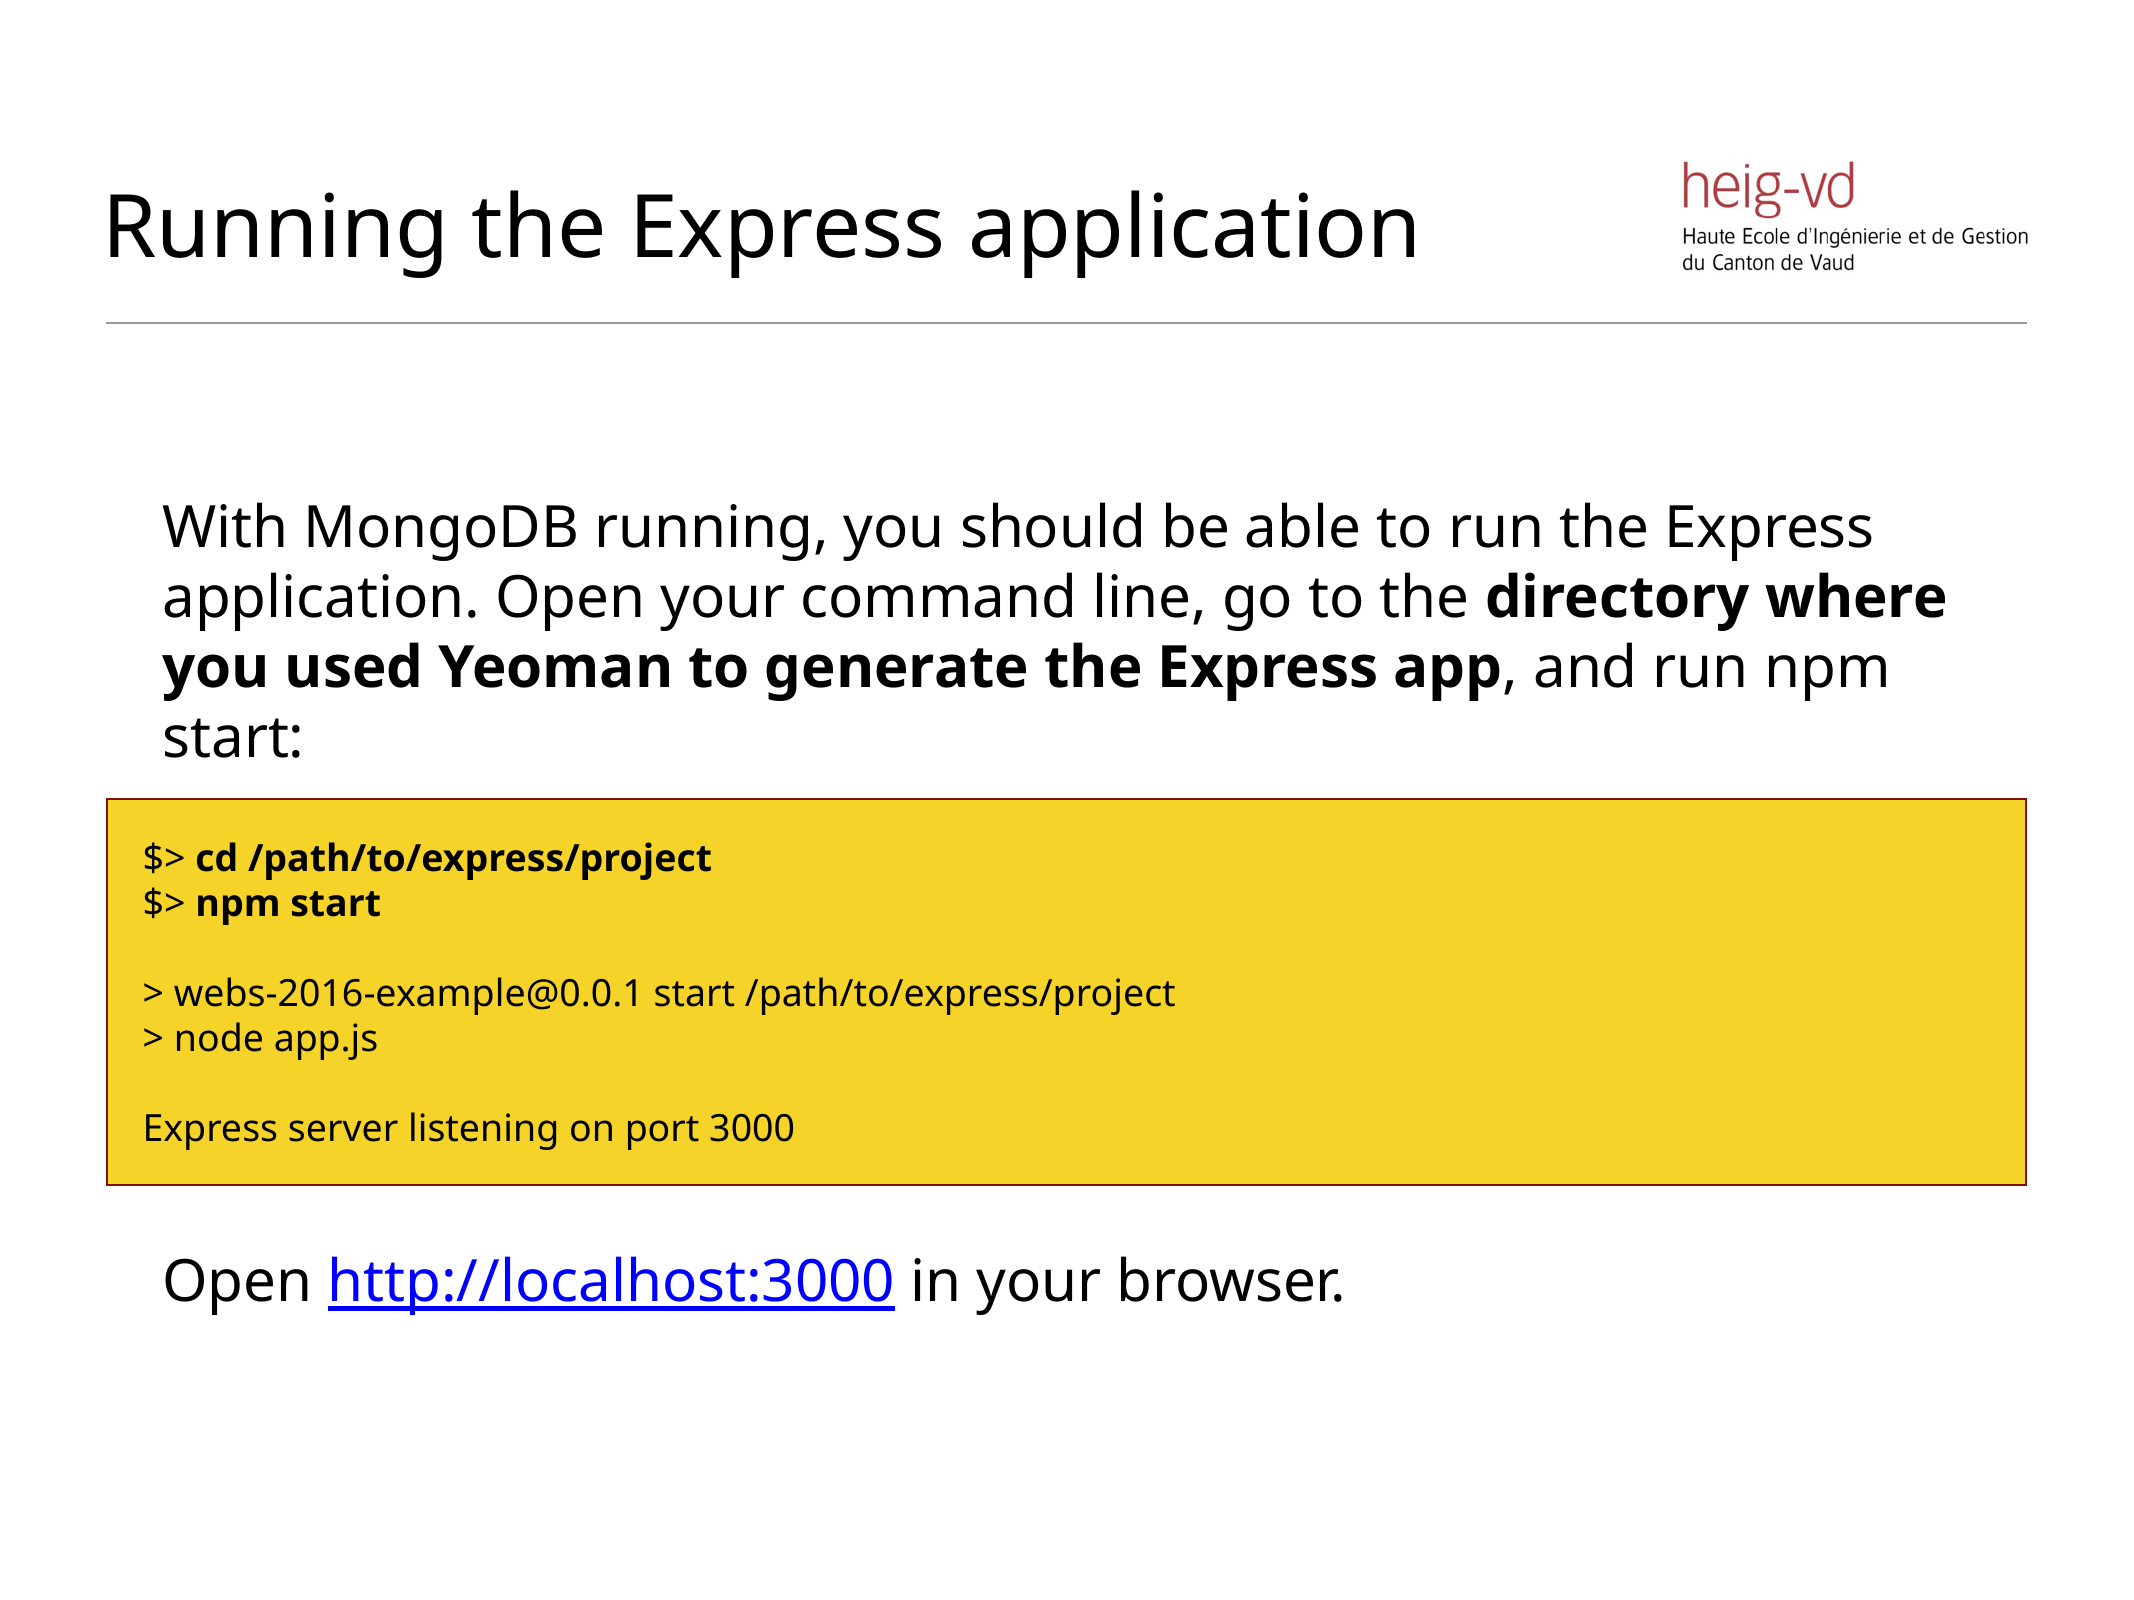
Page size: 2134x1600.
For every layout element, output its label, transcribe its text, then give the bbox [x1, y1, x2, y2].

text_box $> cd /path/to/express/project $> npm start > webs-2016-example@0.0.1 start /path/to/express/project > node app.js Express server listening on port 3000 [107, 798, 2027, 1185]
text_box With MongoDB running, you should be able to run the Express application. Open your command line, go to the directory where you used Yeoman to generate the Express app, and run npm start: [153, 481, 1980, 778]
title Running the Express application [93, 54, 2040, 284]
text_box Open http://localhost:3000 in your browser. [153, 1235, 1980, 1332]
